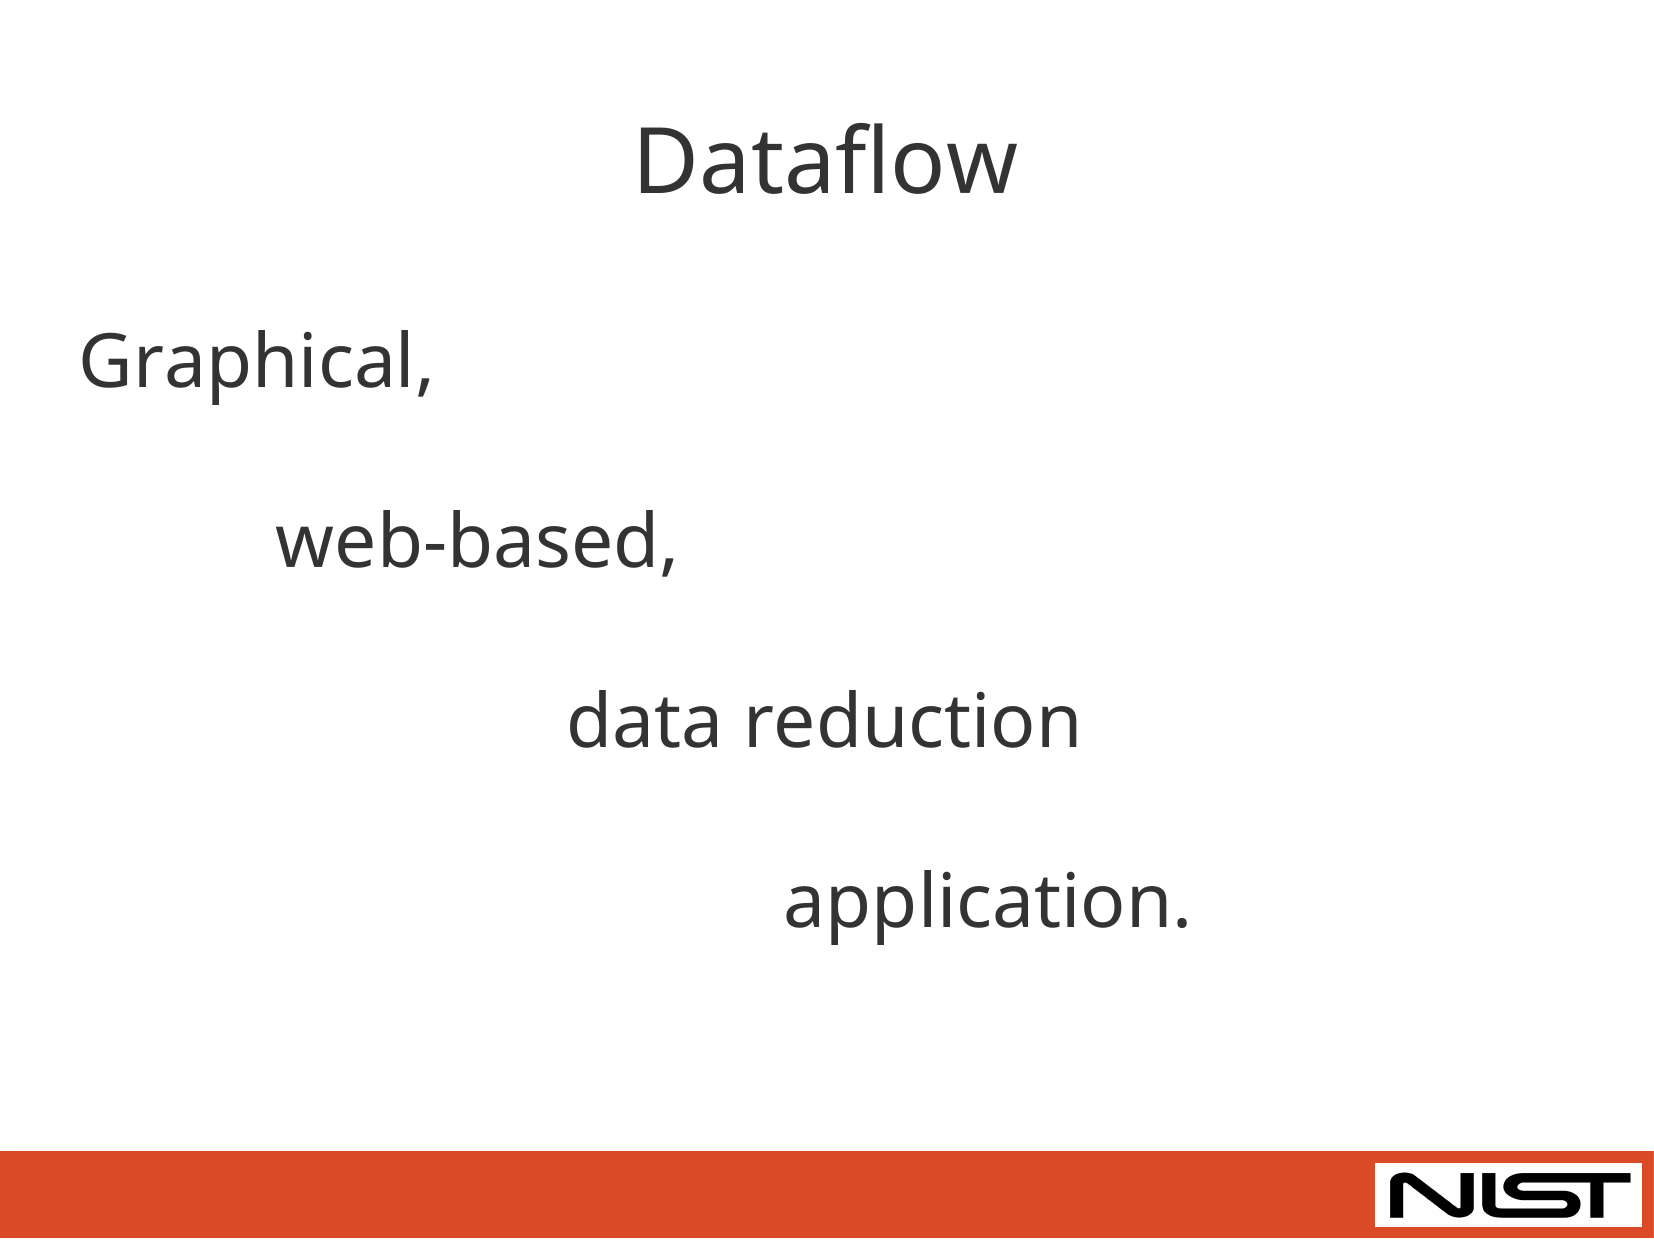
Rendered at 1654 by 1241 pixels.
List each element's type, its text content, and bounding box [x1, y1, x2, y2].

picture [0, 1151, 1654, 1238]
list Graphical, web-based, data reduction application. [70, 304, 1583, 1123]
title Dataflow [56, 63, 1596, 266]
